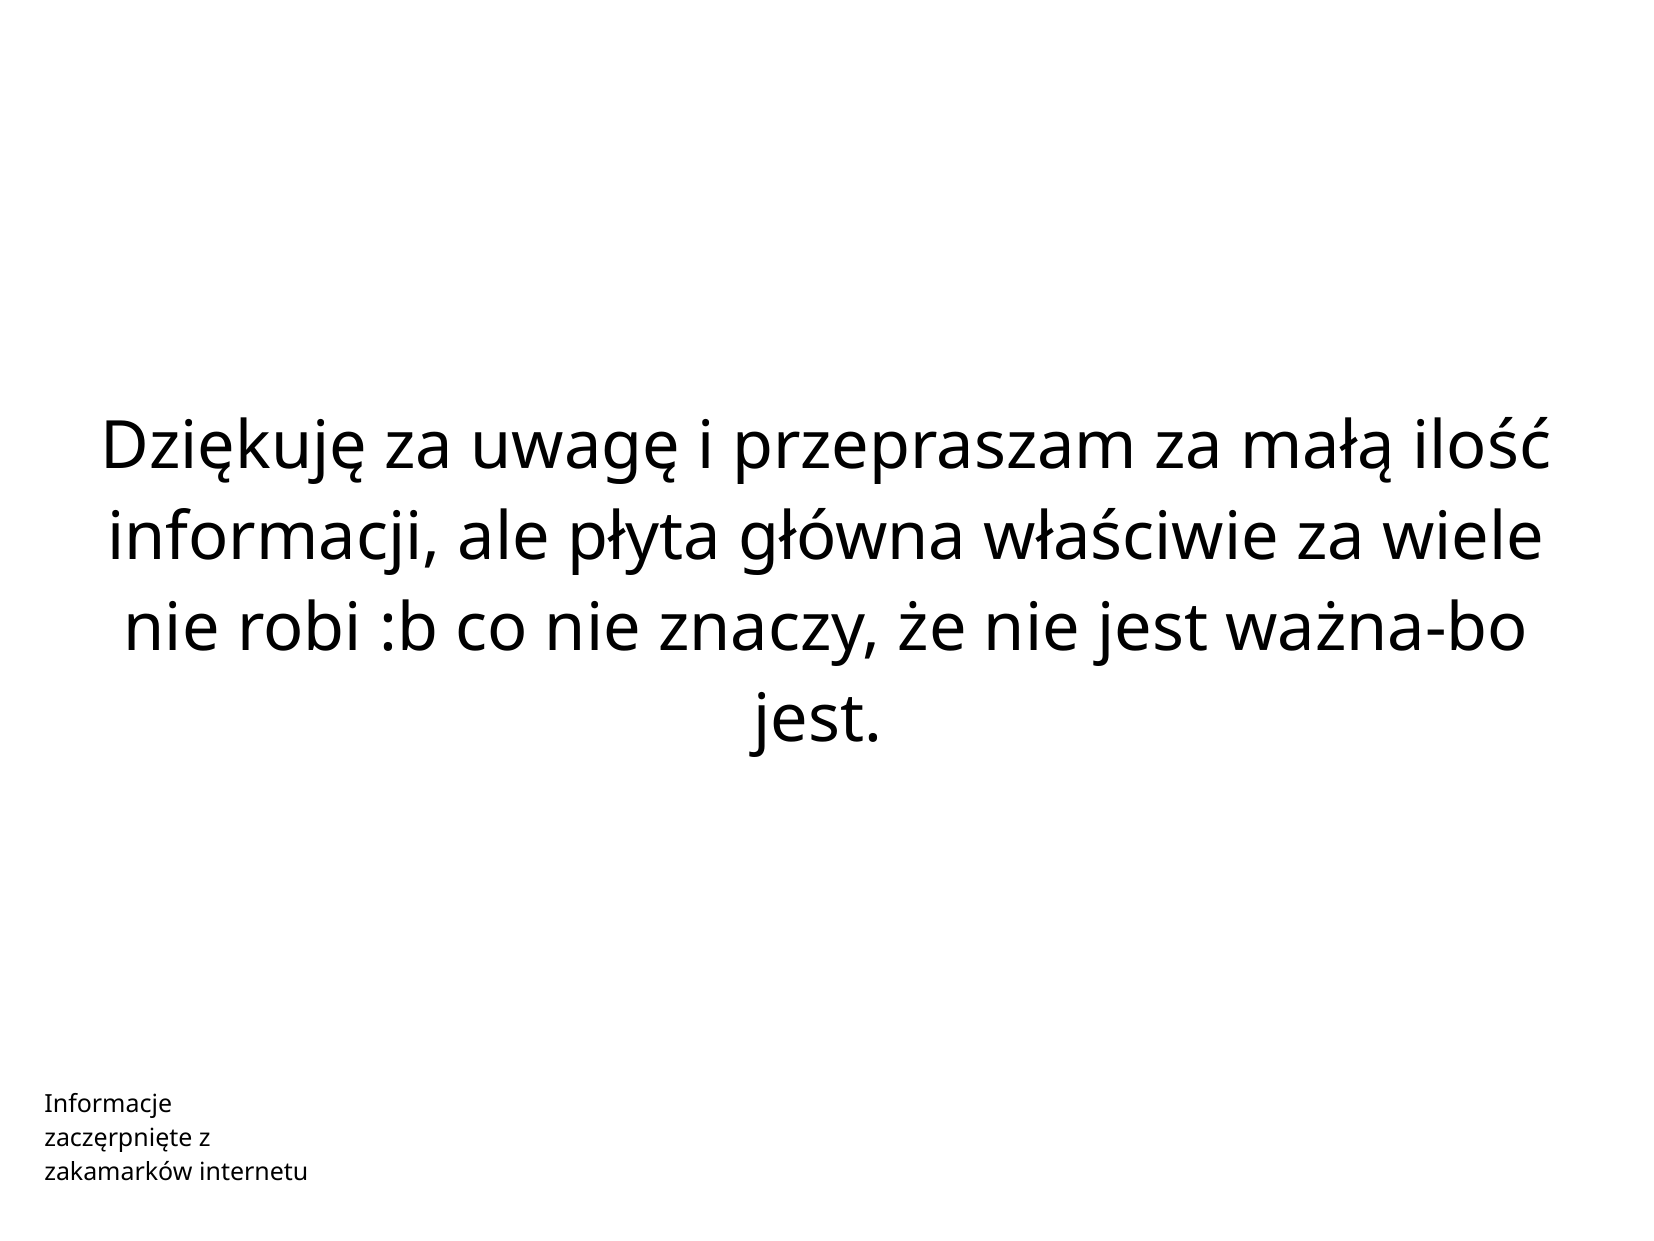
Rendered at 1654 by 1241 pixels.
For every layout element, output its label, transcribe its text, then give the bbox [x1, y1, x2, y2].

text_box Informacje zaczęrpnięte z zakamarków internetu [29, 1078, 325, 1241]
subtitle Dziękuję za uwagę i przepraszam za małą ilość informacji, ale płyta główna właściwie za wiele nie robi :b co nie znaczy, że nie jest ważna-bo jest. [82, 49, 1571, 1109]
